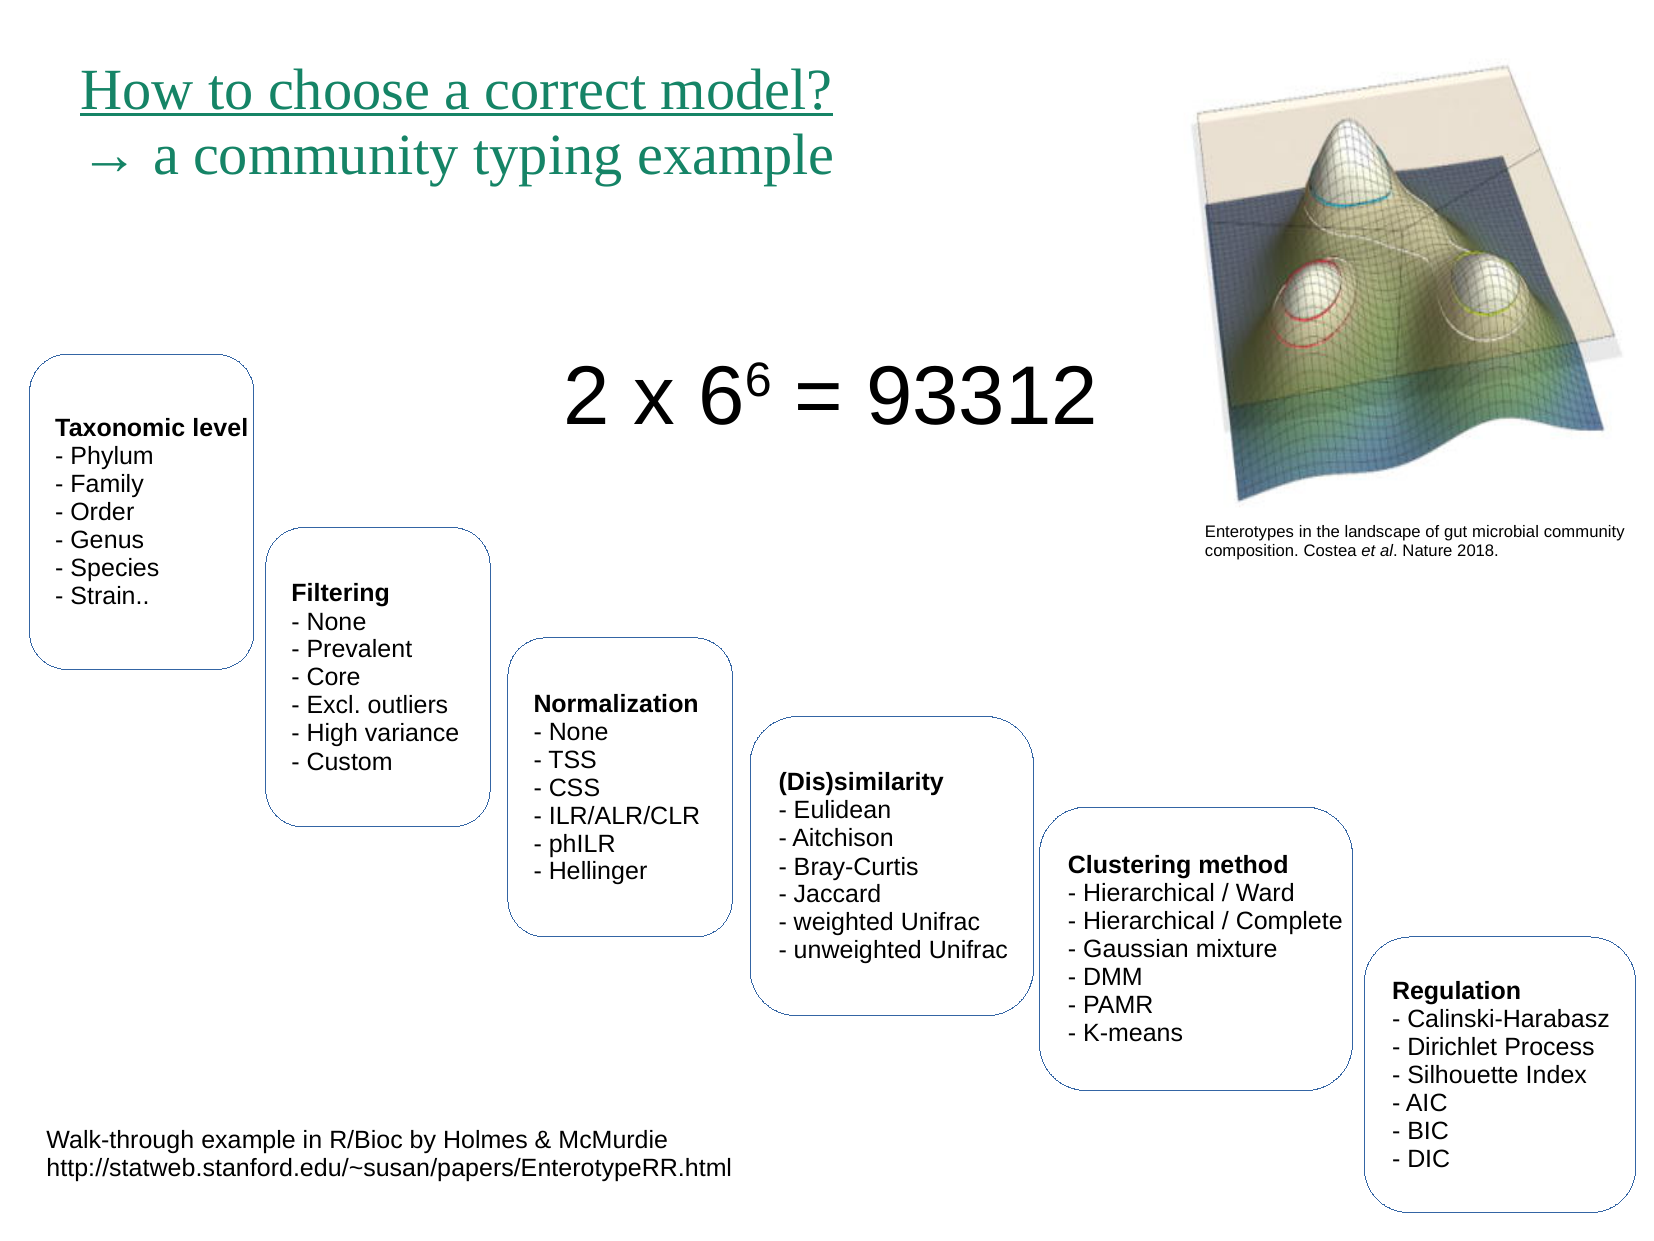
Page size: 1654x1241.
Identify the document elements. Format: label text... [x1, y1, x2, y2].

text_box Clustering method - Hierarchical / Ward - Hierarchical / Complete - Gaussian mixture - DMM - PAMR - K-means [1039, 807, 1353, 1091]
text_box 2 x 66 = 93312 [549, 341, 1140, 498]
text_box Filtering - None - Prevalent - Core - Excl. outliers - High variance - Custom [265, 527, 491, 827]
text_box Normalization - None - TSS - CSS - ILR/ALR/CLR - phILR - Hellinger [507, 637, 733, 937]
list Enterotypes in the landscape of gut microbial community composition. Costea et al. Nature 2018. [1204, 522, 1648, 591]
picture [1183, 39, 1625, 522]
text_box (Dis)similarity - Eulidean - Aitchison - Bray-Curtis - Jaccard - weighted Unifrac - unweighted Unifrac [750, 716, 1034, 1016]
text_box Regulation - Calinski-Harabasz - Dirichlet Process - Silhouette Index - AIC - BIC - DIC [1364, 936, 1636, 1213]
text_box Taxonomic level - Phylum - Family - Order - Genus - Species - Strain.. [29, 354, 254, 670]
list How to choose a correct model? → a community typing example [80, 57, 1569, 777]
text_box Walk-through example in R/Bioc by Holmes & McMurdie http://statweb.stanford.edu/~susan/papers/EnterotypeRR.html [31, 1118, 1087, 1214]
